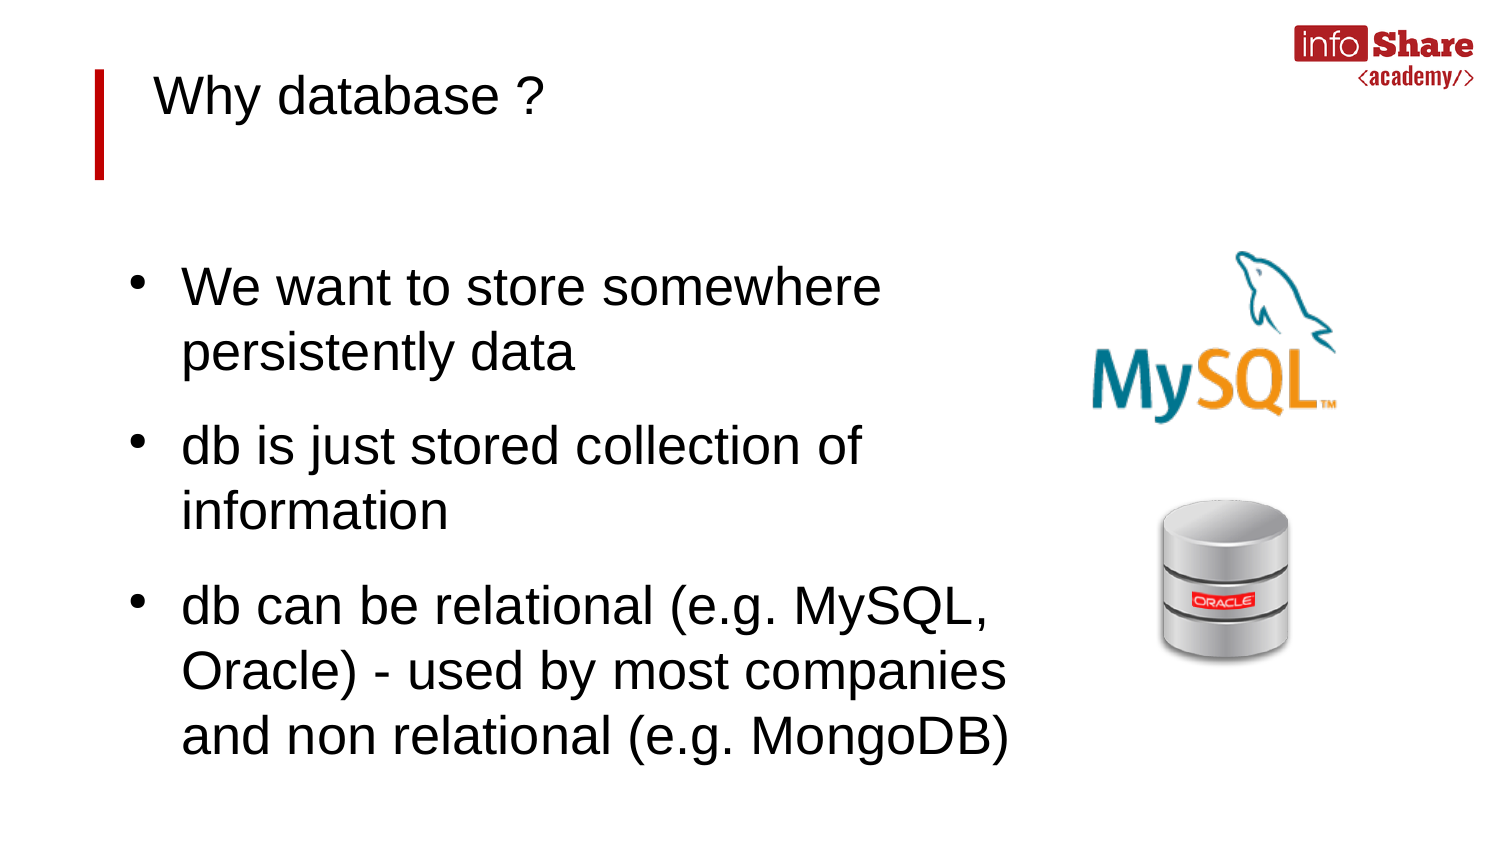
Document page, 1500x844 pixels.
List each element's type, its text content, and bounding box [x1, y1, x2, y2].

picture [1086, 247, 1340, 426]
list We want to store somewhere persistently data db is just stored collection of information db can be relational (e.g. MySQL, Oracle) - used by most companies and non relational (e.g. MongoDB) [95, 236, 1075, 753]
title Why database ? [138, 45, 668, 187]
picture [1145, 484, 1306, 674]
picture [1267, 0, 1500, 117]
